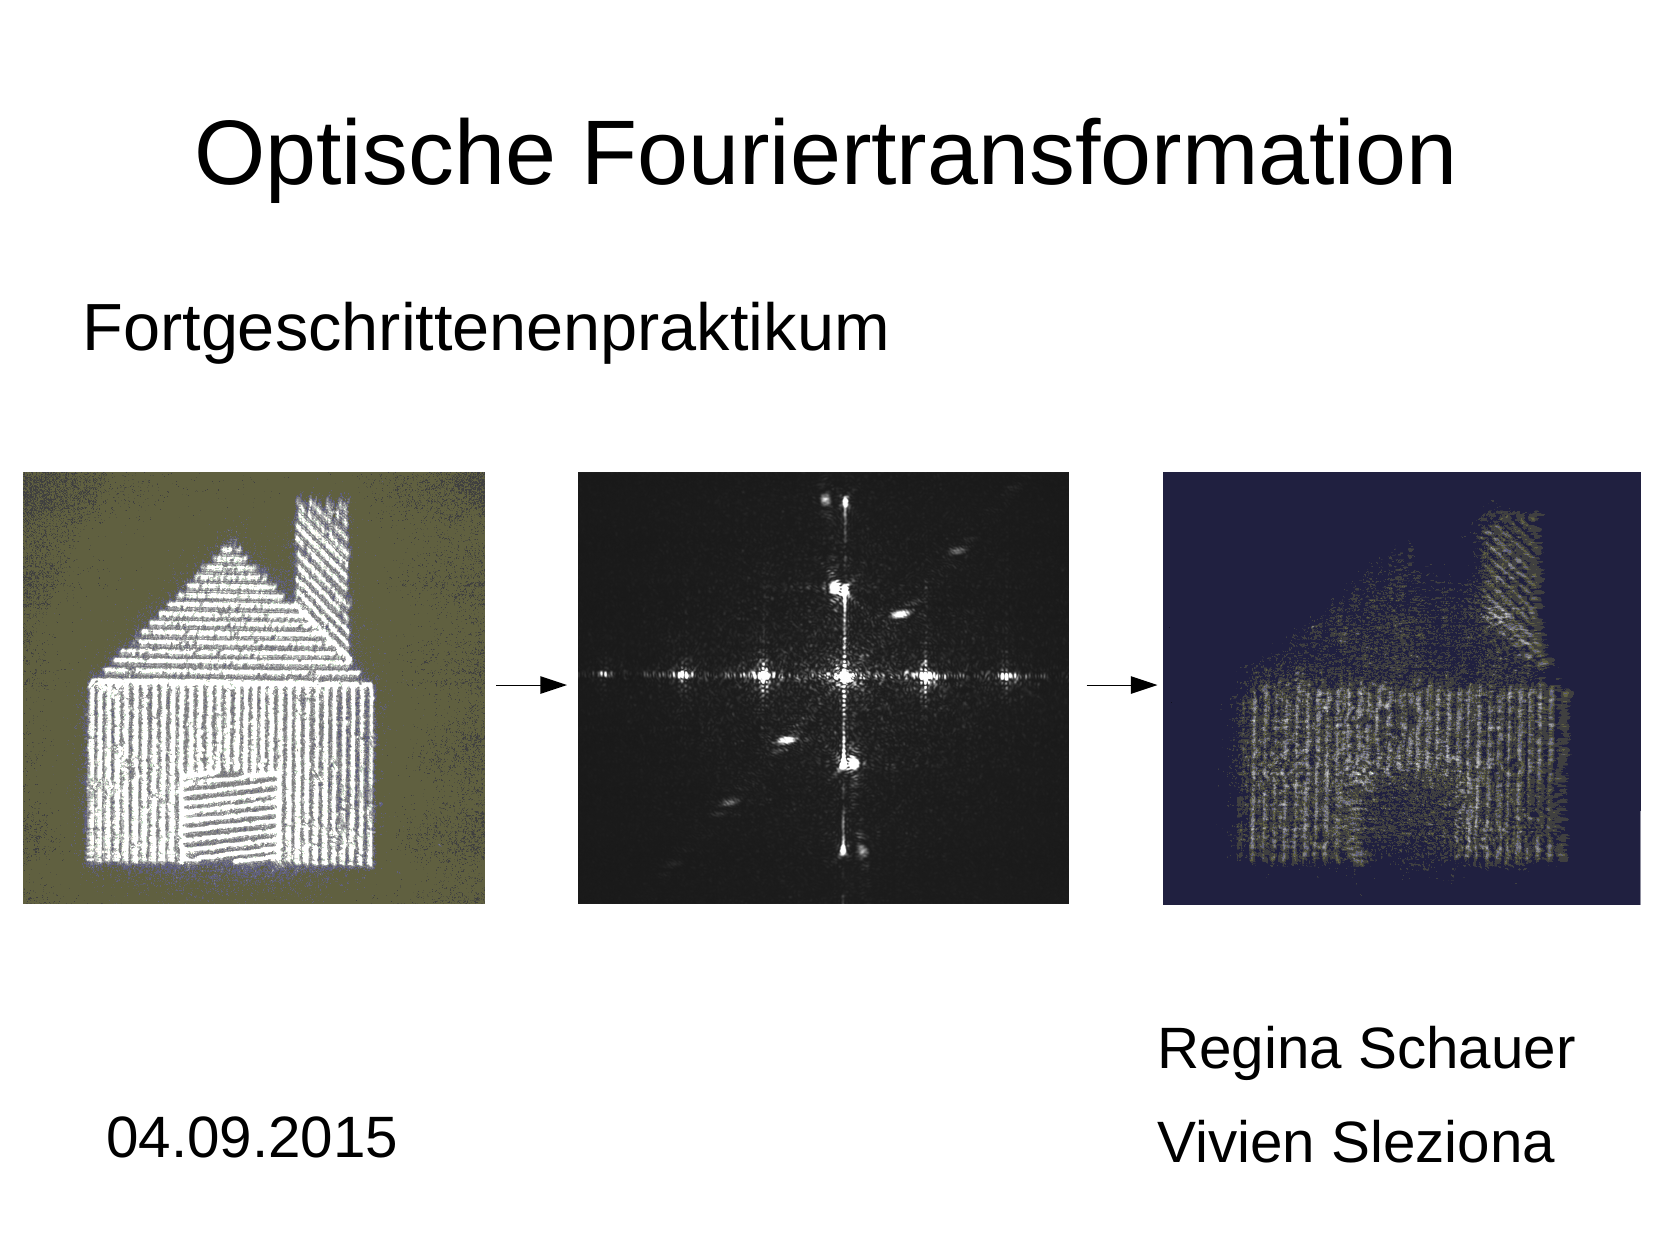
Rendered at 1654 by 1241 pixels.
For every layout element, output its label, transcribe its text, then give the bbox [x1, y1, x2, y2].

list 04.09.2015 [35, 1104, 567, 1176]
title Optische Fouriertransformation [82, 49, 1571, 257]
picture [578, 472, 1069, 904]
picture [23, 472, 485, 904]
picture [1163, 472, 1641, 905]
list Regina Schauer Vivien Sleziona [1086, 1015, 1619, 1205]
list Fortgeschrittenenpraktikum [11, 290, 934, 390]
